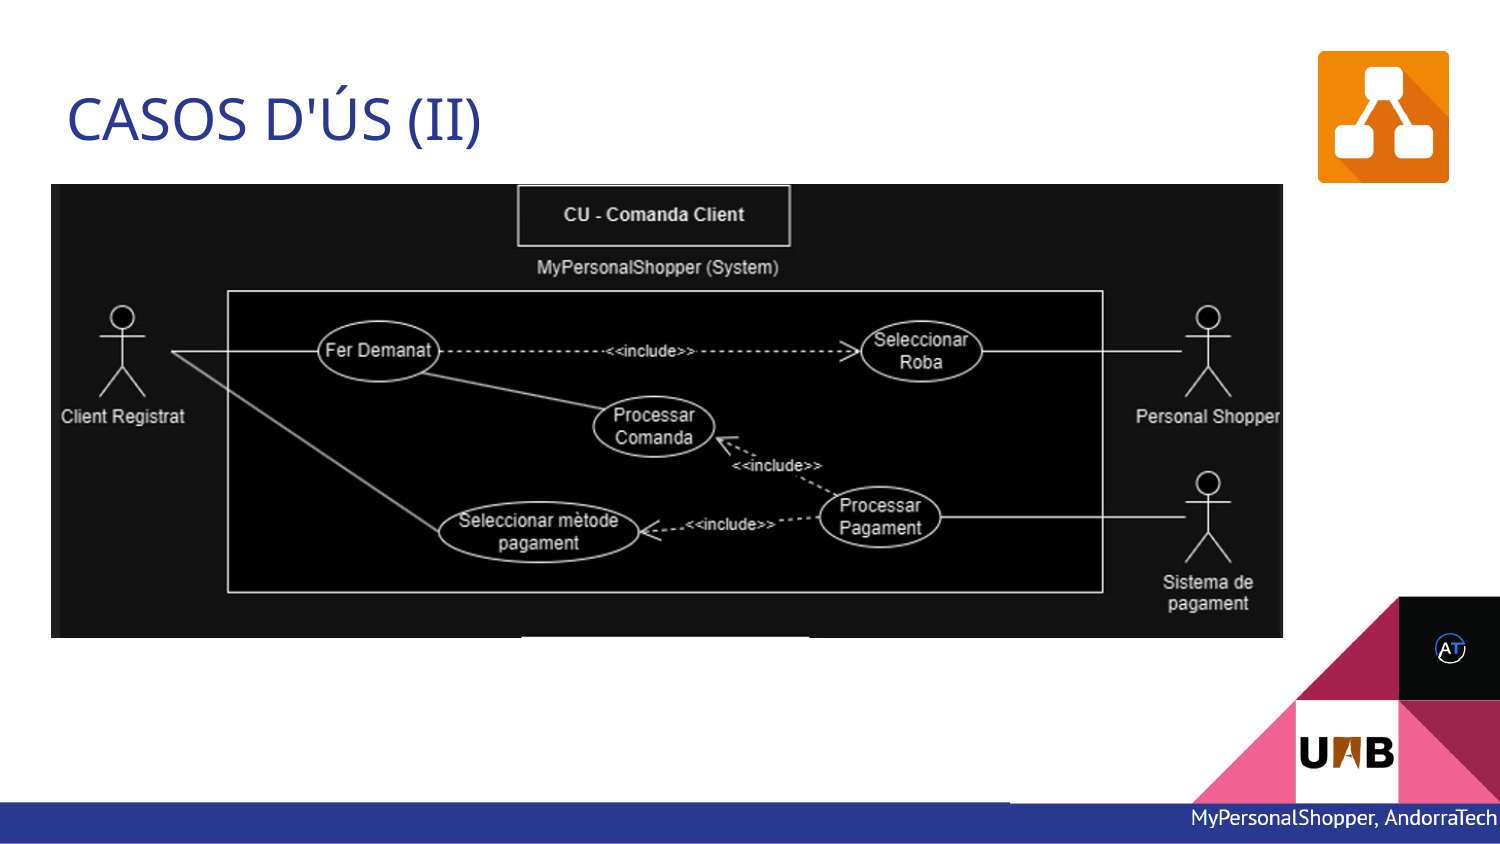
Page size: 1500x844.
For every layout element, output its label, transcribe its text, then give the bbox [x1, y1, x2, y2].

picture [51, 184, 1500, 828]
picture [1318, 51, 1449, 183]
title CASOS D'ÚS (II) [51, 67, 1318, 167]
